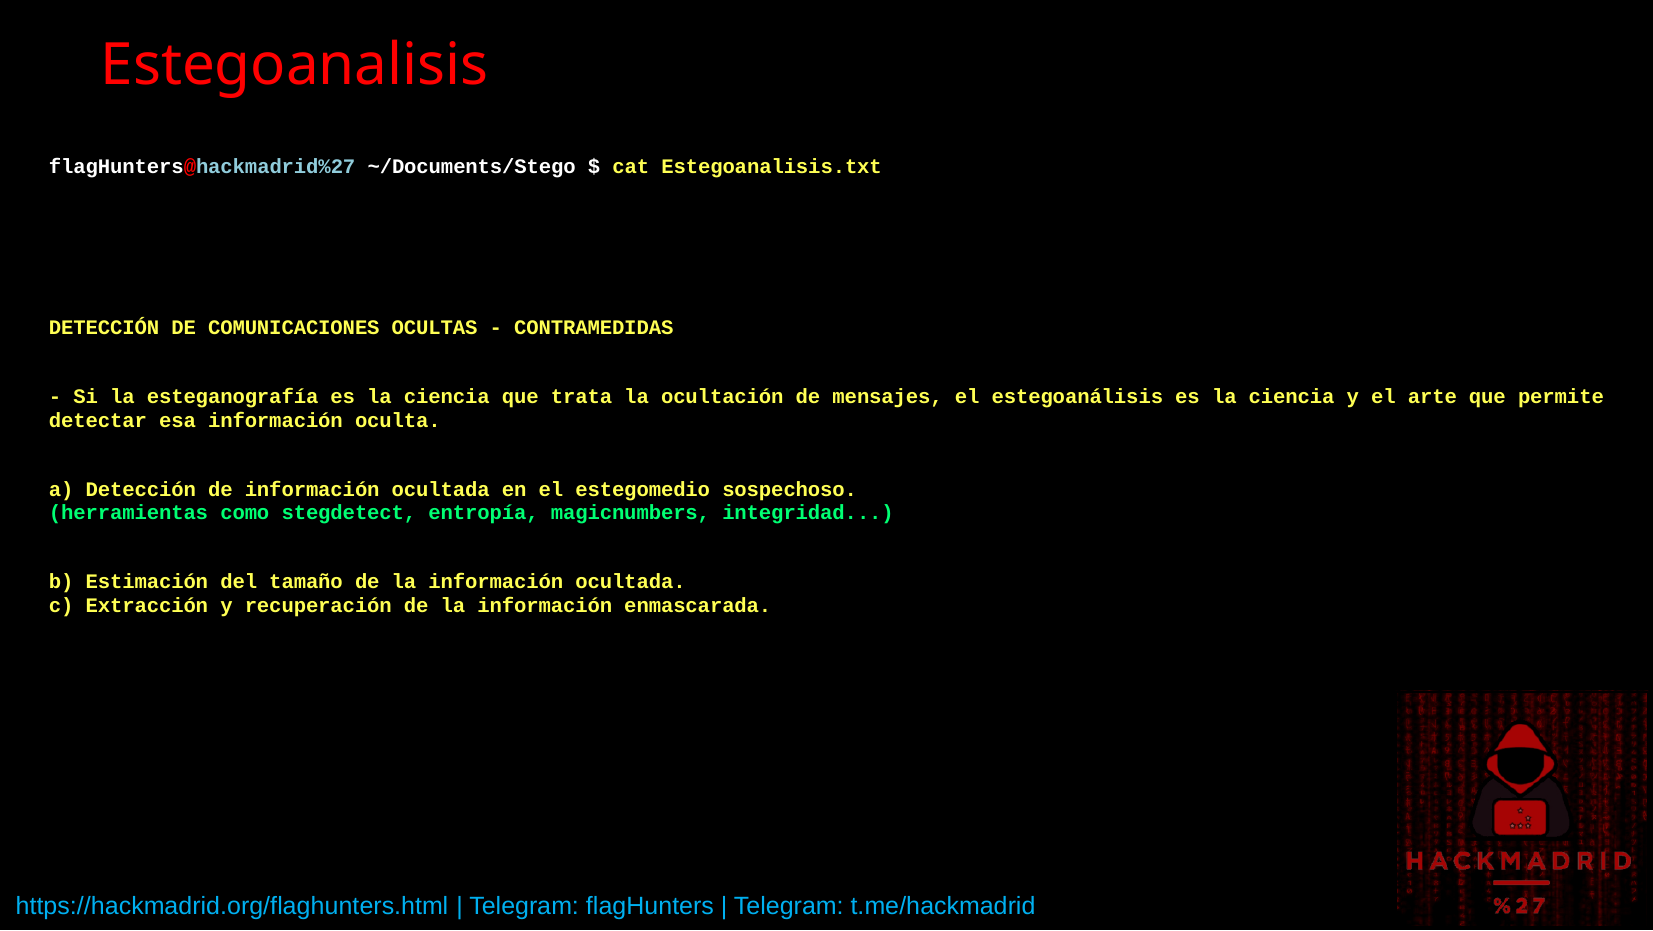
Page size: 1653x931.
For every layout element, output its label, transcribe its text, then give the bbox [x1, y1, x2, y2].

text_box [1395, 692, 1649, 929]
list flagHunters@hackmadrid%27 ~/Documents/Stego $ cat Estegoanalisis.txt DETECCIÓN DE COMUNICACIONES OCULTAS - CONTRAMEDIDAS - Si la esteganografía es la ciencia que trata la ocultación de mensajes, el estegoanálisis es la ciencia y el arte que permite detectar esa información oculta. a) Detección de información ocultada en el estegomedio sospechoso. (herramientas como stegdetect, entropía, magicnumbers, integridad...) b) Estimación del tamaño de la información ocultada. c) Extracción y recuperación de la información enmascarada. [48, 156, 1624, 757]
text_box https://hackmadrid.org/flaghunters.html | Telegram: flagHunters | Telegram: t.me/hackmadrid [0, 884, 1627, 931]
title Estegoanalisis [100, 0, 1247, 124]
